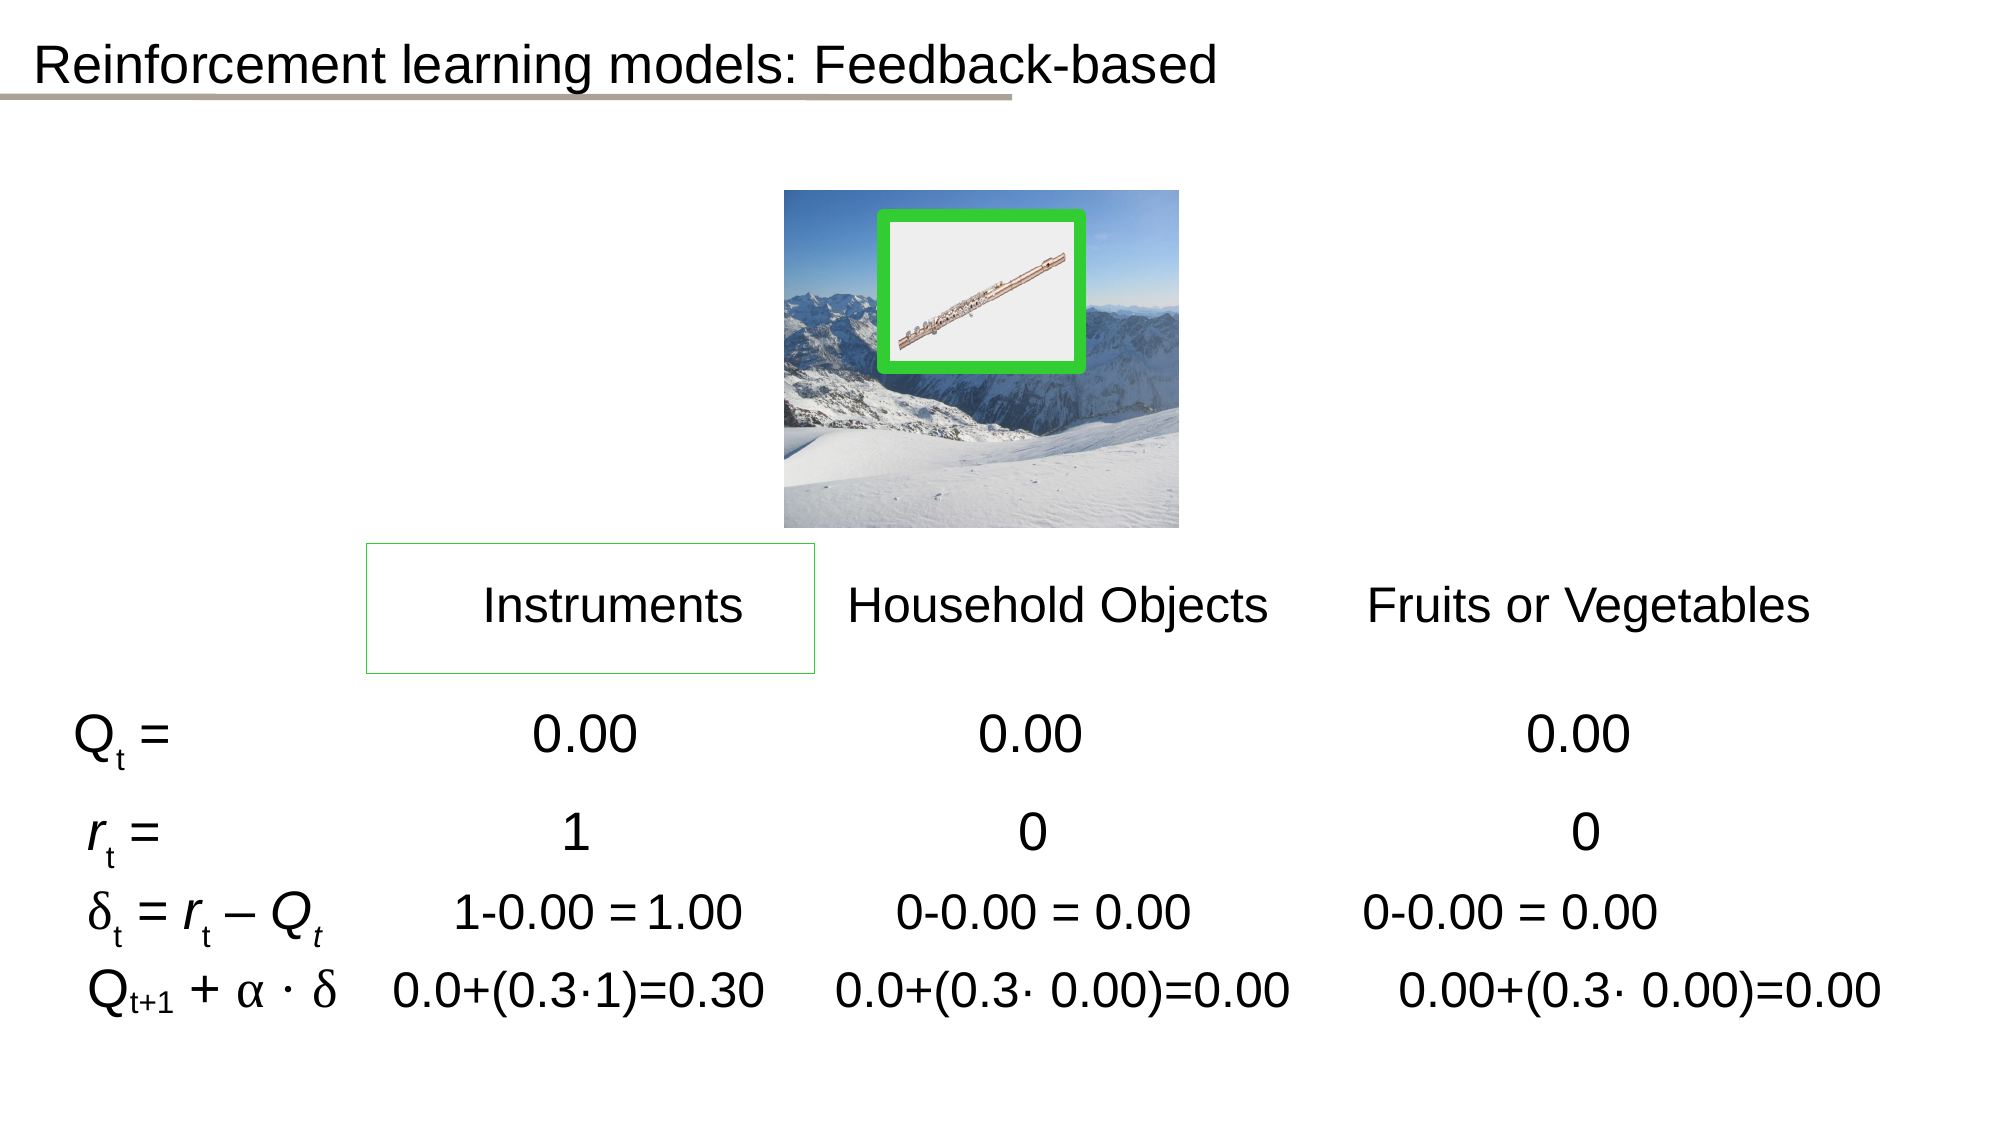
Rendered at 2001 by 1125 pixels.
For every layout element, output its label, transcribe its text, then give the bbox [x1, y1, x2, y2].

picture [784, 190, 1179, 529]
text_box rt = 1 0 0 δt = rt – Qt 1-0.00 = 1.00 0-0.00 = 0.00 0-0.00 = 0.00 Qt+1 + α · δ 0.0+(0.3·1)=0.30 0.0+(0.3· 0.00)=0.00 0.00+(0.3· 0.00)=0.00 [73, 789, 2000, 1095]
text_box Qt = 0.00 0.00 0.00 [58, 691, 1890, 811]
text_box Instruments Household Objects Fruits or Vegetables [815, 564, 1890, 643]
text_box Reinforcement learning models: Feedback-based [15, 27, 1921, 97]
text_box Instruments Household Objects Fruits or Vegetables [467, 564, 814, 643]
text_box [883, 215, 1080, 368]
